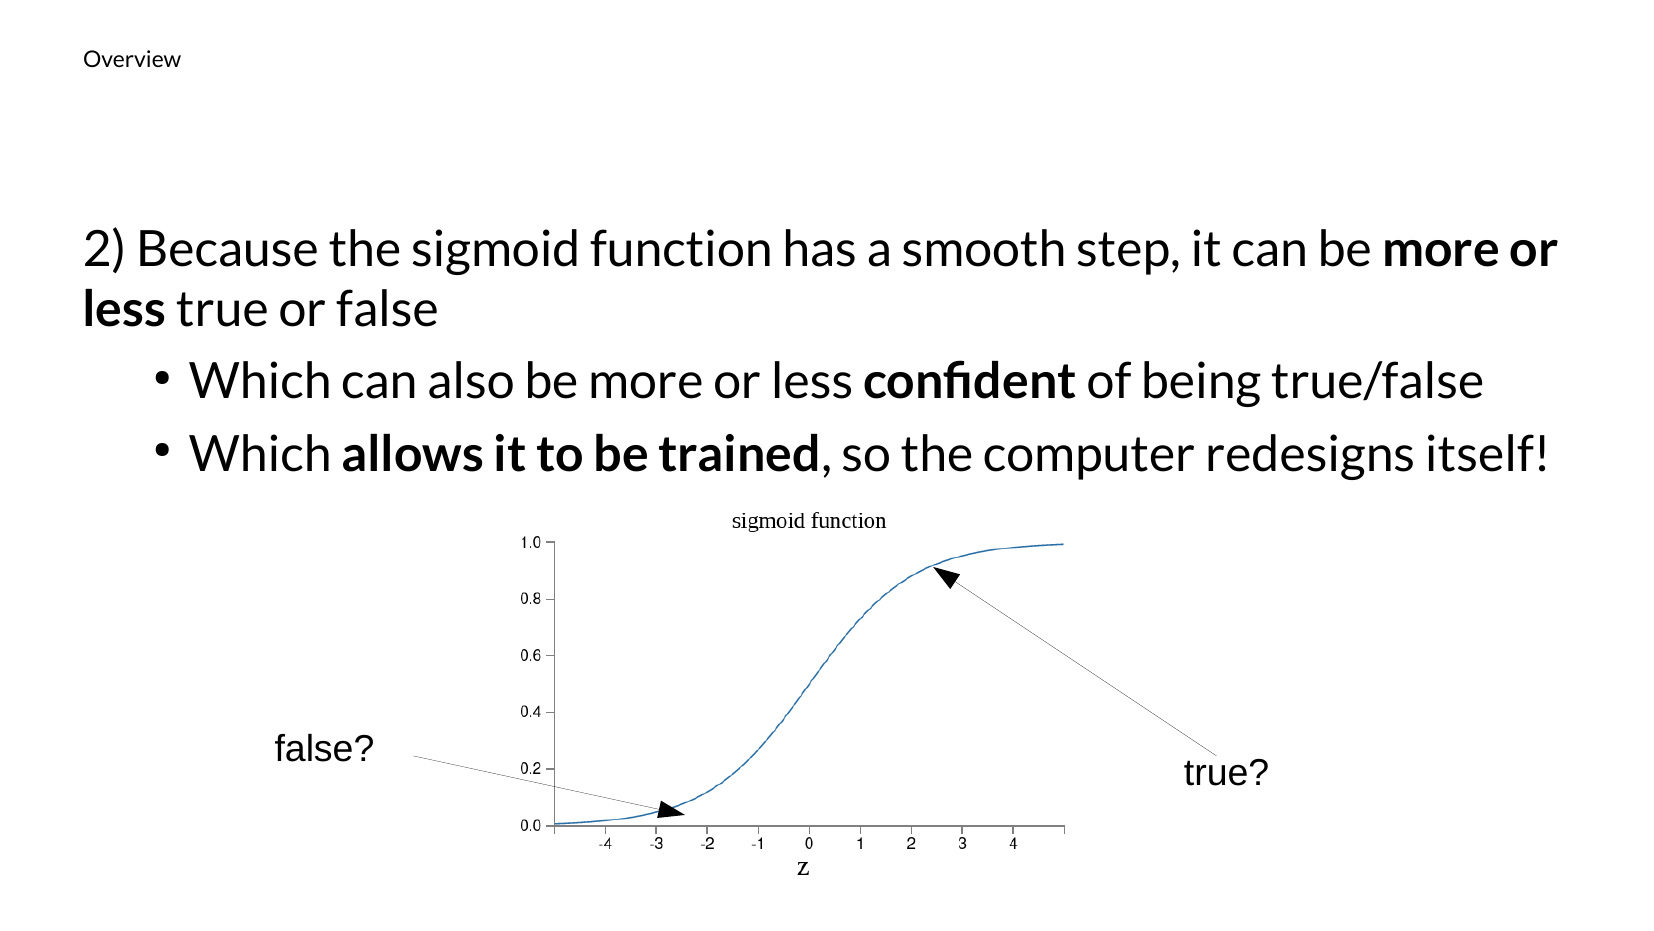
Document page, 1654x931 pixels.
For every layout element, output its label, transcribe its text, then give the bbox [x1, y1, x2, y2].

picture [496, 839, 1099, 898]
title Overview [83, 0, 1571, 119]
text_box true? [1169, 744, 1300, 804]
text_box false? [259, 720, 406, 820]
list 2) Because the sigmoid function has a smooth step, it can be more or less true or false Which can also be more or less confident of being true/false Which allows it to be trained, so the computer redesigns itself! [82, 217, 1571, 839]
